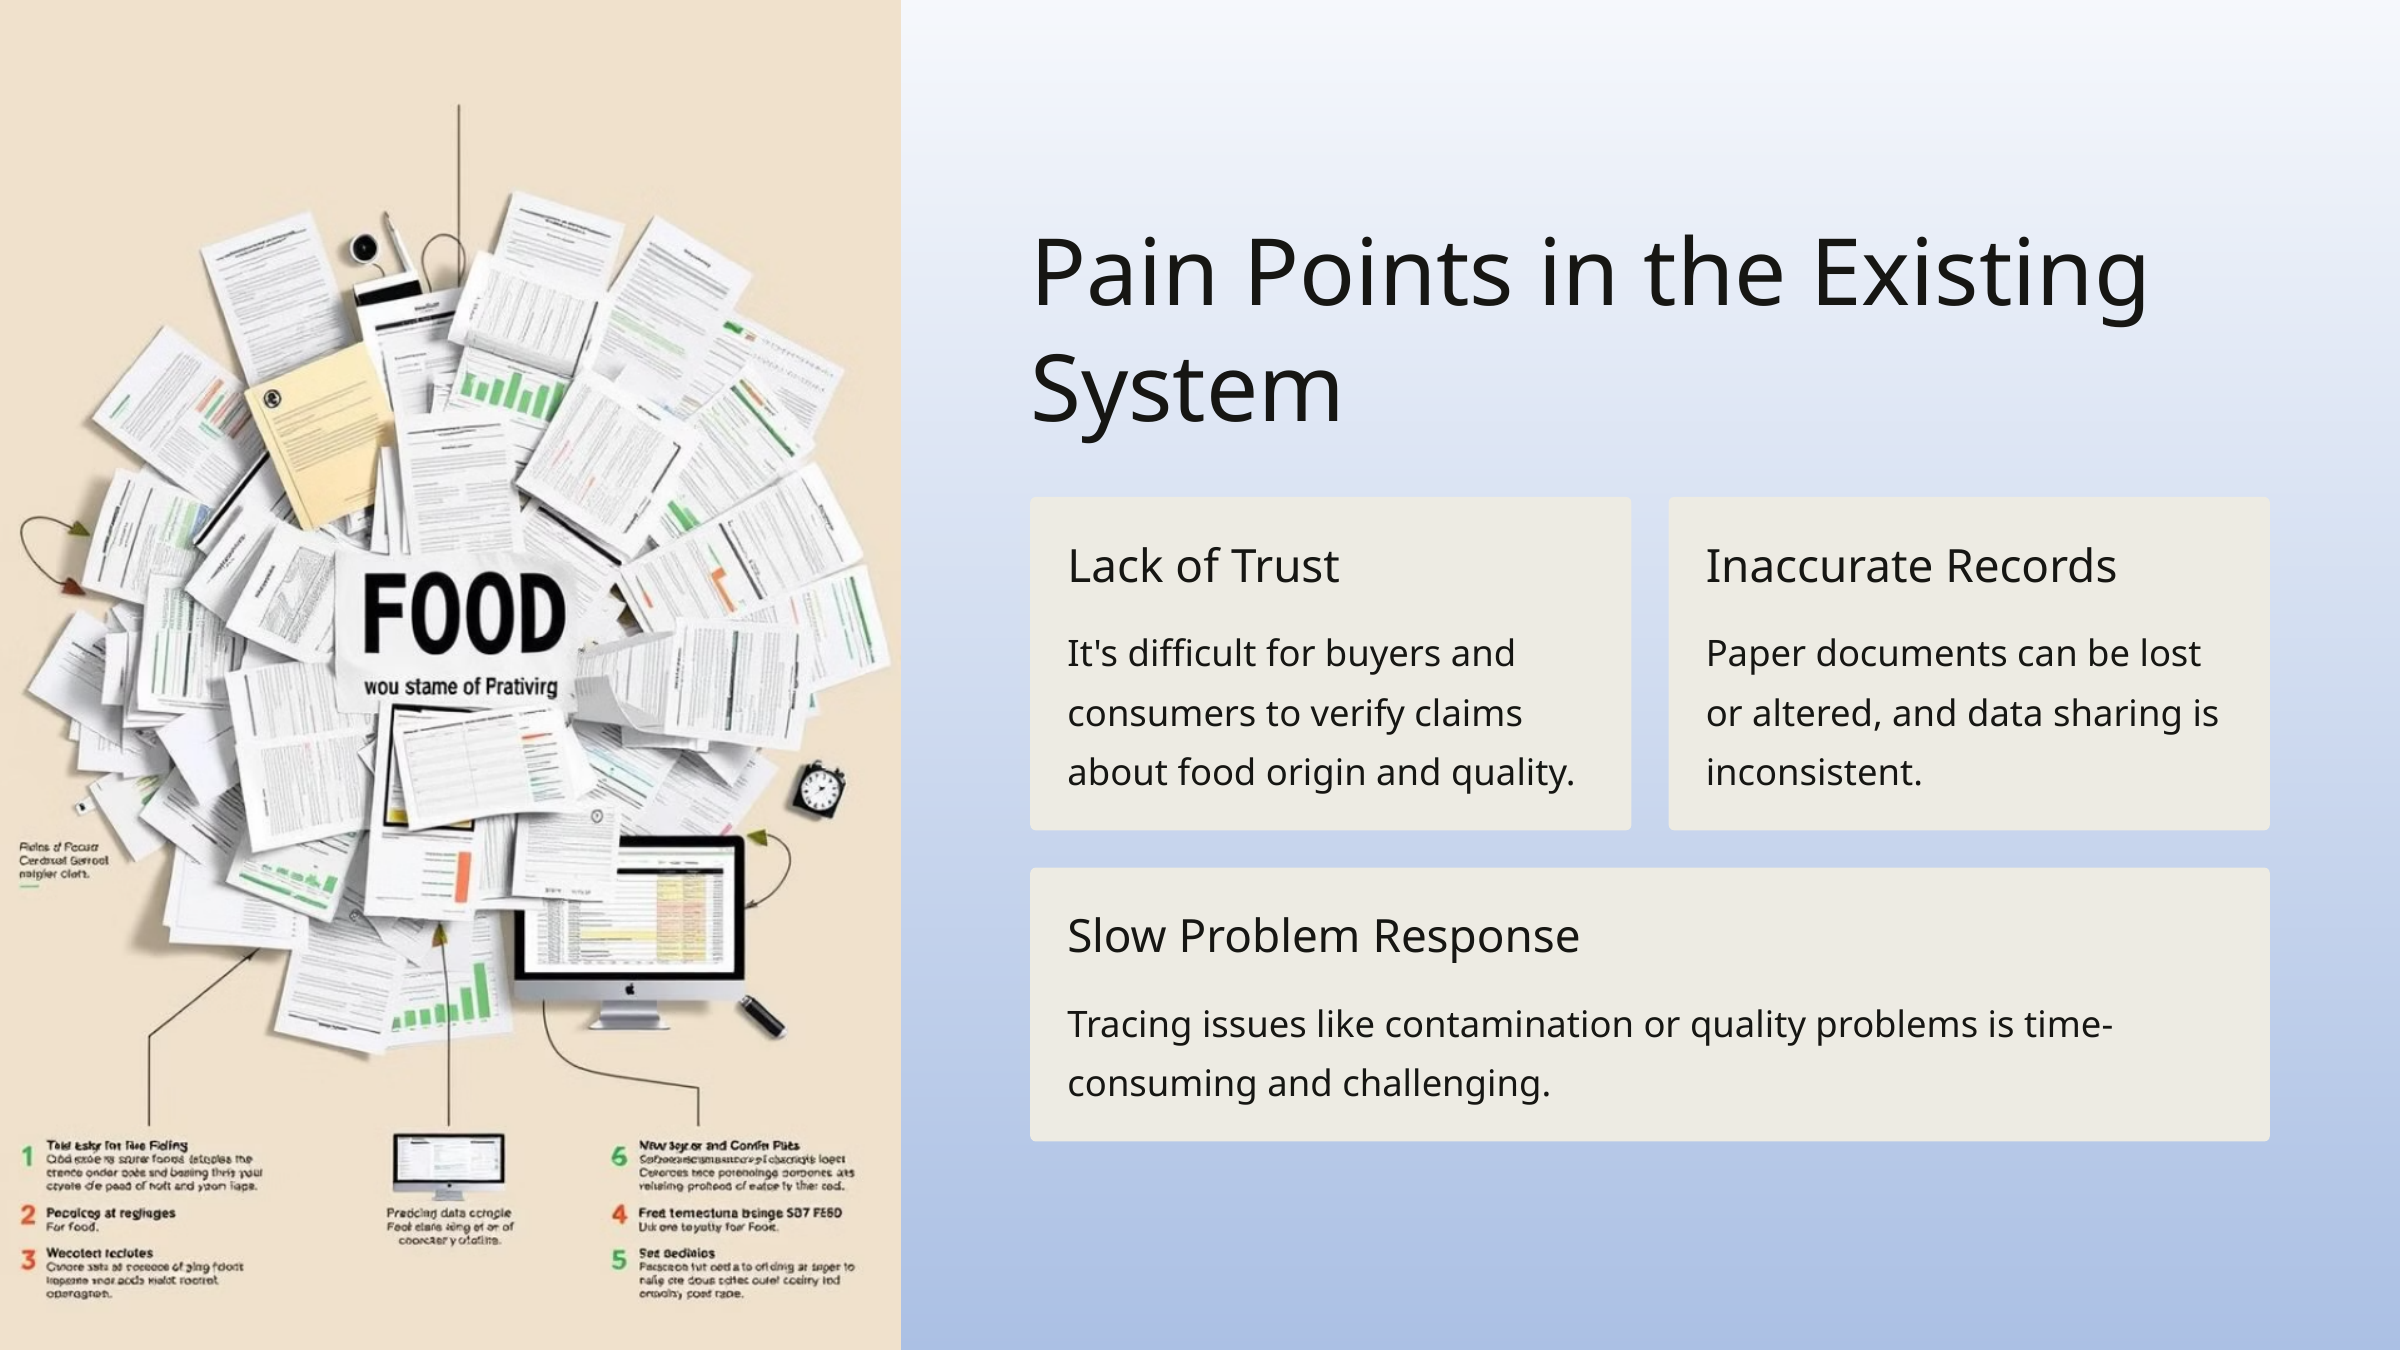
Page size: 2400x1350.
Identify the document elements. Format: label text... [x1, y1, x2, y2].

text_box Lack of Trust [1067, 534, 1533, 592]
text_box Paper documents can be lost or altered, and data sharing is inconsistent. [1706, 615, 2233, 793]
text_box Inaccurate Records [1706, 534, 2171, 592]
text_box [1030, 867, 2270, 1142]
text_box [1668, 496, 2270, 831]
text_box [1030, 496, 1632, 831]
text_box Slow Problem Response [1067, 905, 1588, 963]
picture [0, 0, 901, 1350]
text_box Tracing issues like contamination or quality problems is time-consuming and challenging. [1067, 985, 2233, 1104]
text_box It's difficult for buyers and consumers to verify claims about food origin and quality. [1067, 615, 1594, 793]
text_box Pain Points in the Existing System [1030, 209, 2270, 441]
